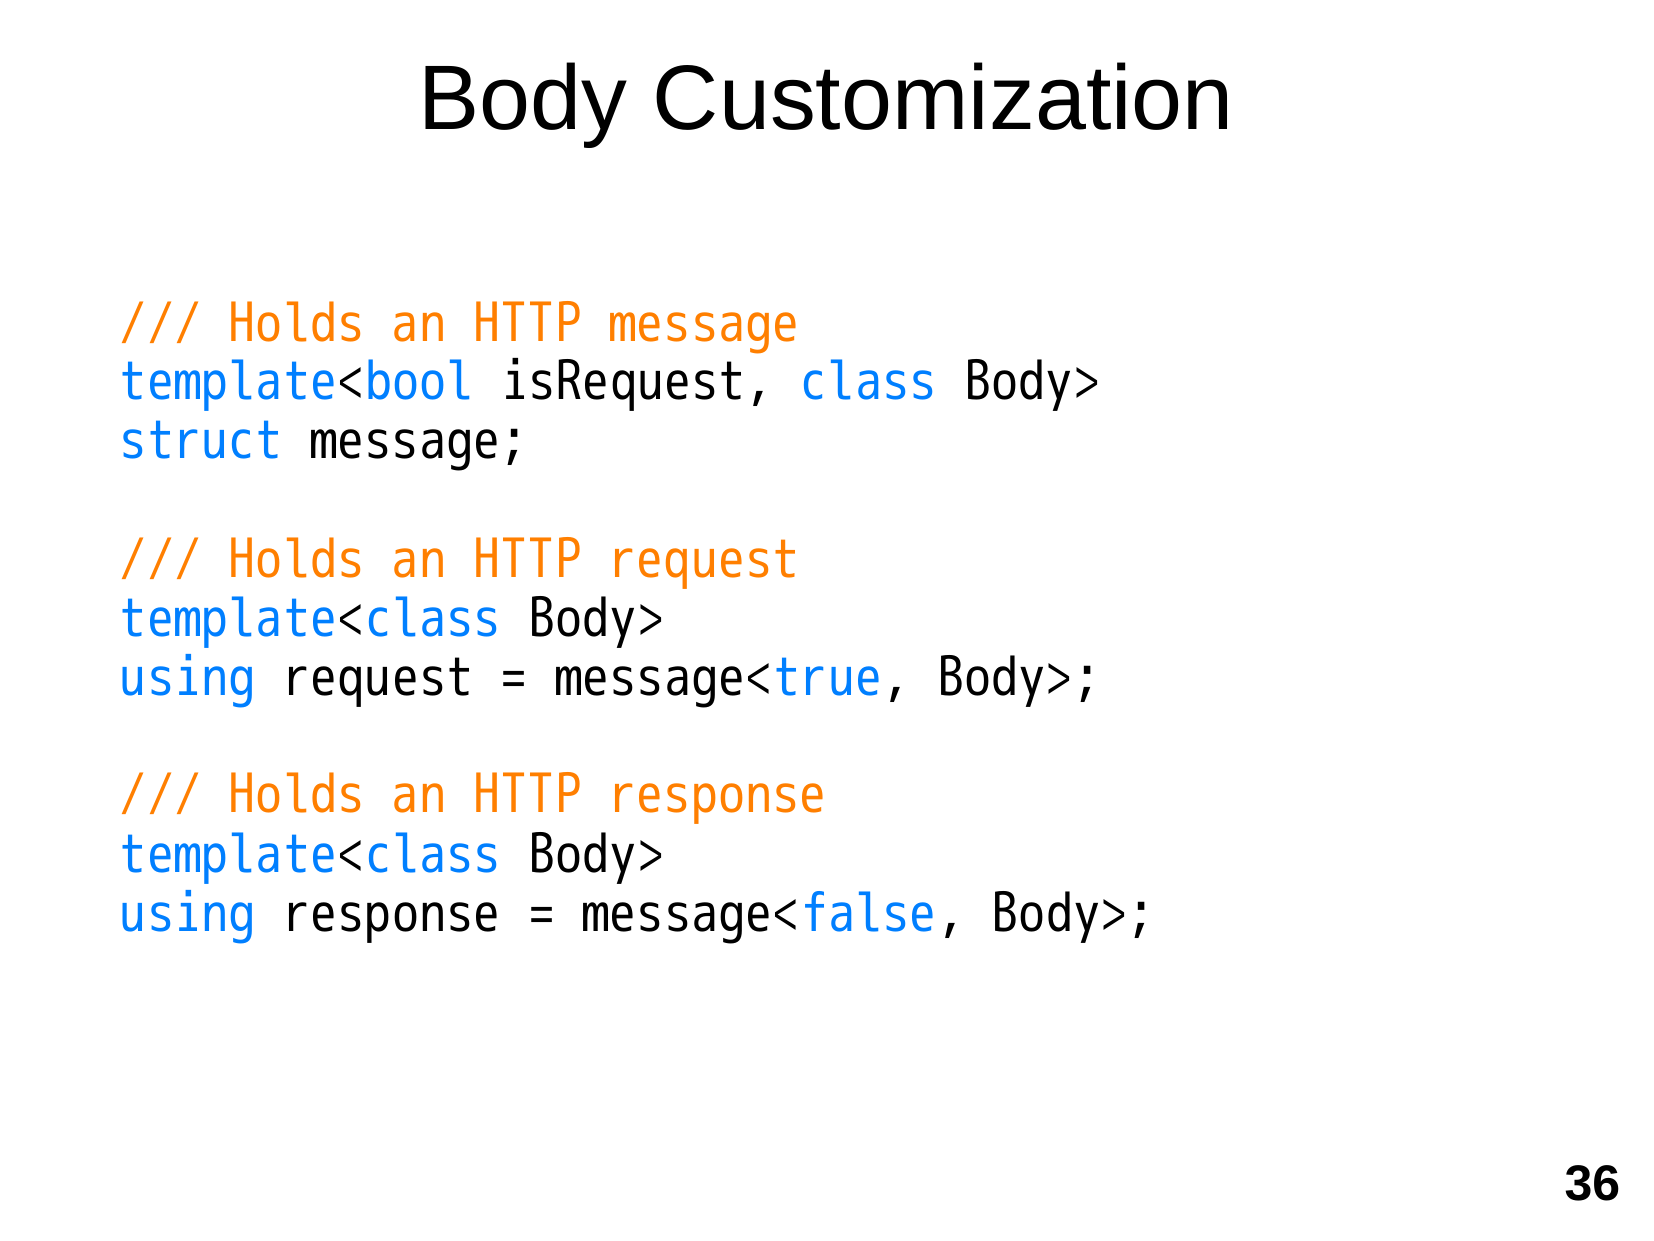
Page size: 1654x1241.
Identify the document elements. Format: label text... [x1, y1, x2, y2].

text_box /// Holds an HTTP message template<bool isRequest, class Body> struct message; /// Holds an HTTP request template<class Body> using request = message<true, Body>; /// Holds an HTTP response template<class Body> using response = message<false, Body>; [104, 287, 1575, 1007]
title Body Customization [82, 15, 1571, 181]
